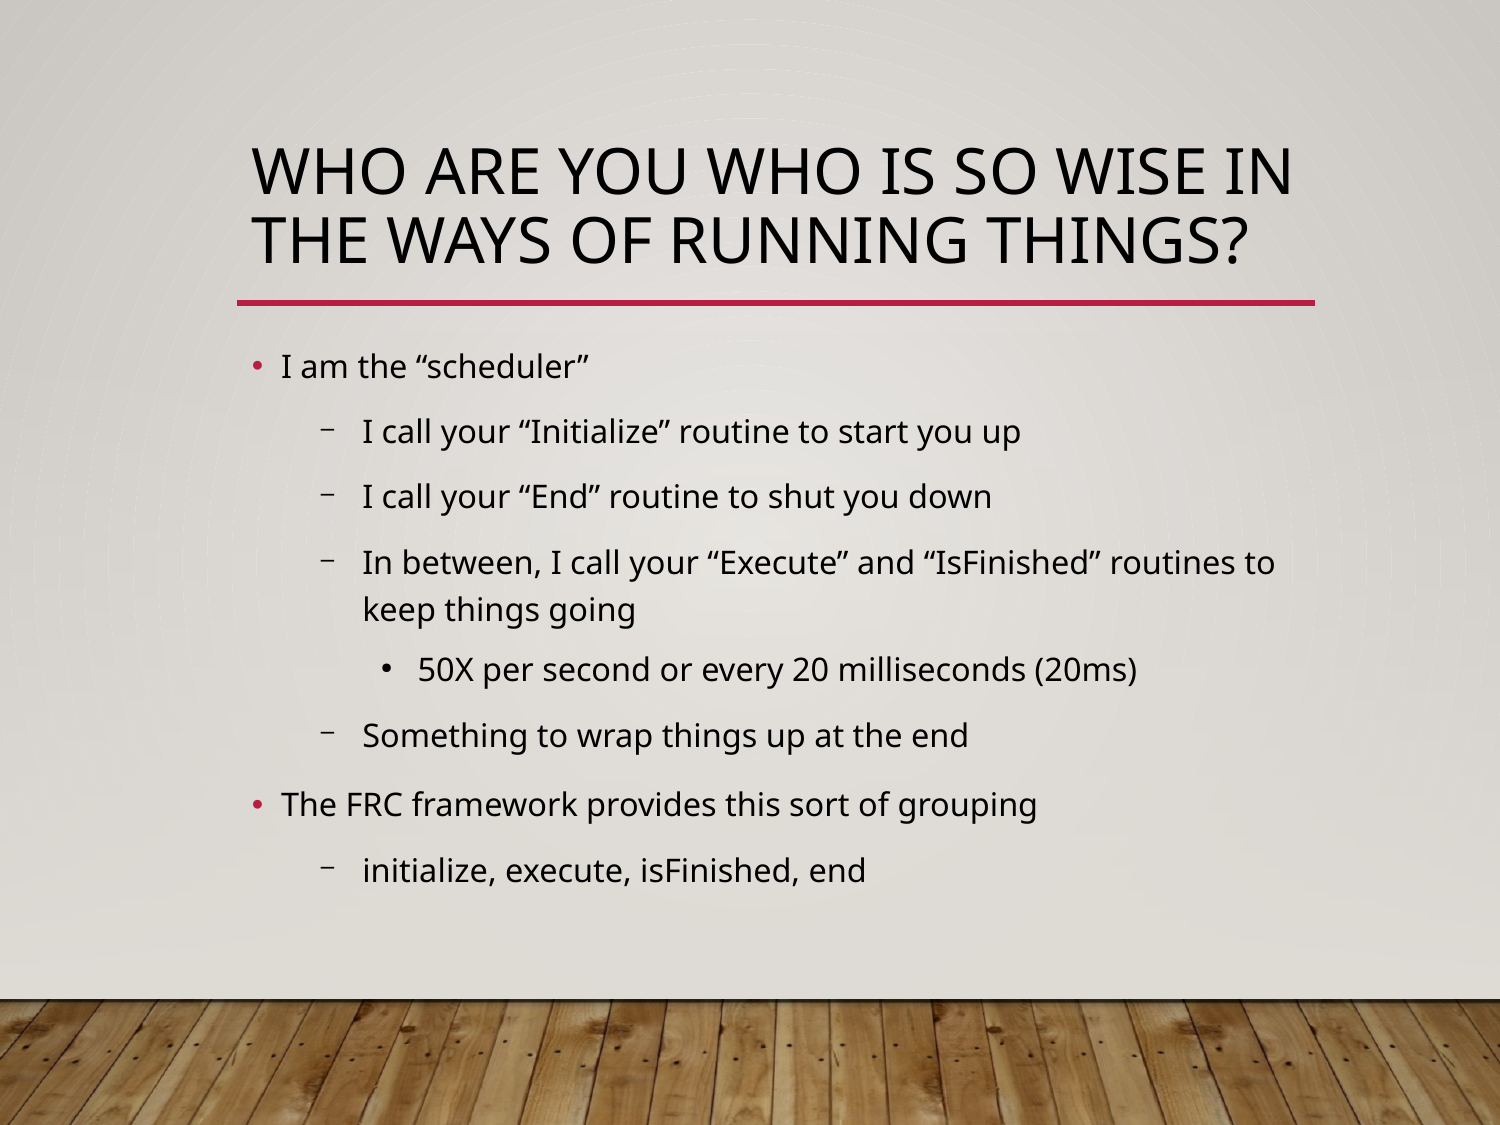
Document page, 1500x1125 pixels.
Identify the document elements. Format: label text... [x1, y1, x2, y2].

list I am the “scheduler” I call your “Initialize” routine to start you up I call your “End” routine to shut you down In between, I call your “Execute” and “IsFinished” routines to keep things going 50X per second or every 20 milliseconds (20ms) Something to wrap things up at the end The FRC framework provides this sort of grouping initialize, execute, isFinished, end [236, 330, 1315, 897]
title Who are you who is so wise in the ways of running things? [236, 131, 1315, 305]
picture [0, 999, 1500, 1125]
